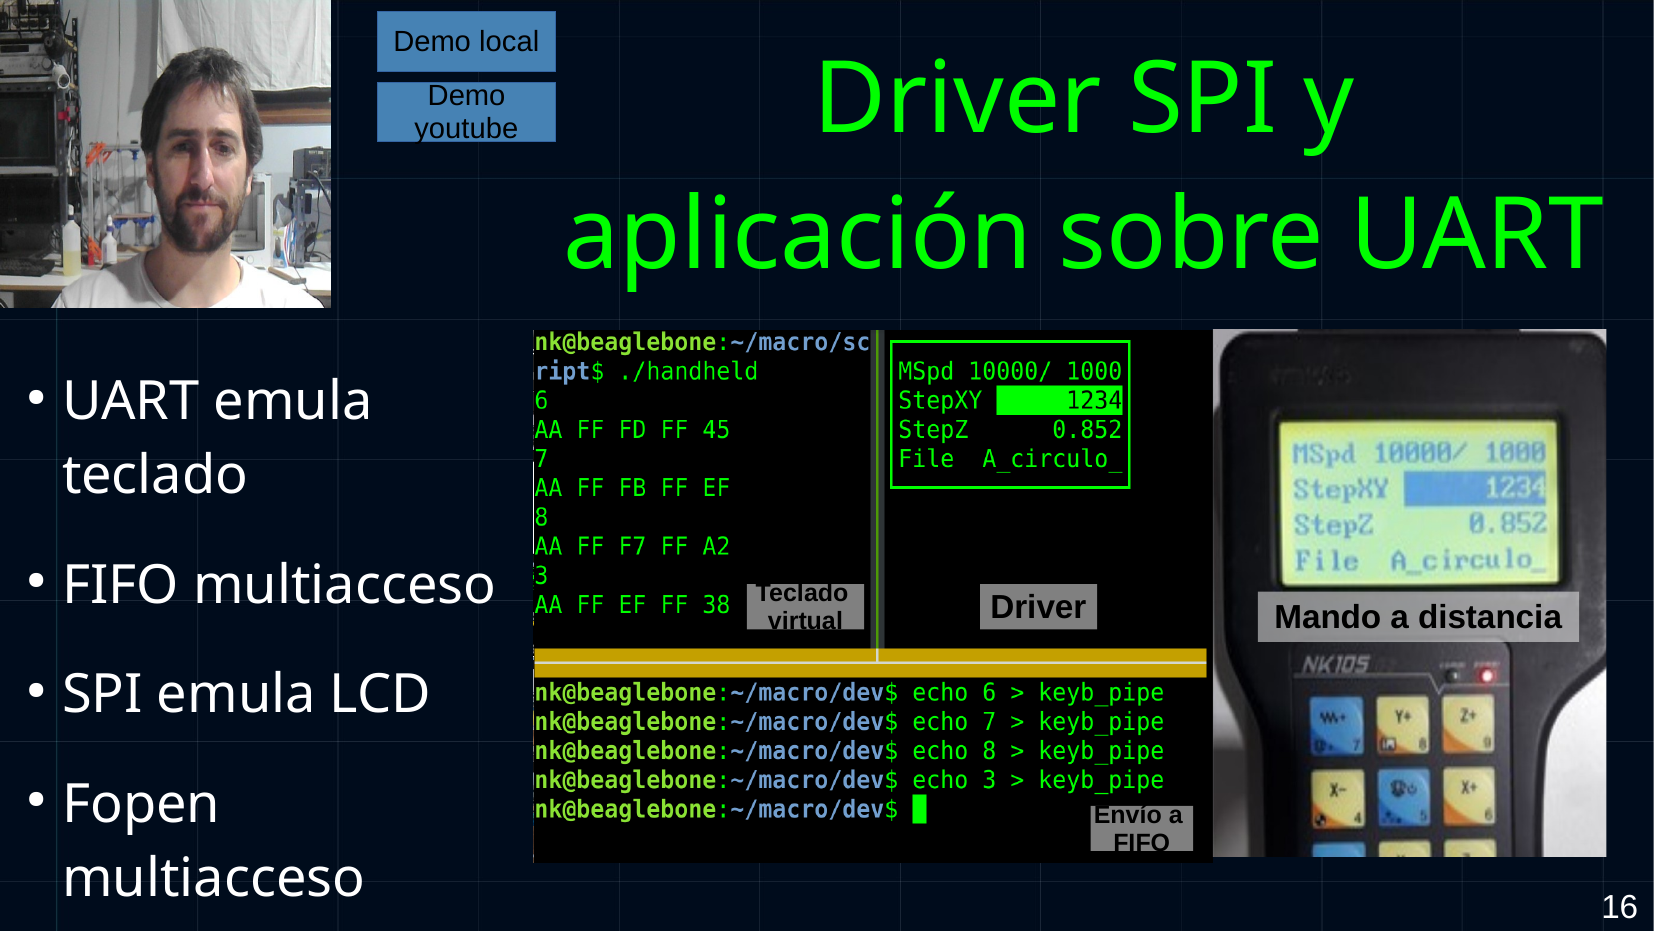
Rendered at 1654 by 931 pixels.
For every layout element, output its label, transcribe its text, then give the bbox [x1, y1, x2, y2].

text_box Mando a distancia [1257, 591, 1580, 642]
text_box <number> [1586, 880, 1654, 931]
text_box Demo youtube [377, 82, 556, 142]
text_box Driver SPI y aplicación sobre UART [549, 17, 1607, 283]
text_box Envío a FIFO [1090, 805, 1194, 851]
text_box UART emula teclado FIFO multiacceso SPI emula LCD Fopen multiacceso [11, 354, 520, 883]
text_box Teclado virtual [746, 584, 865, 630]
picture [0, 0, 1654, 931]
text_box Driver [980, 584, 1098, 630]
text_box Demo local [377, 11, 556, 72]
